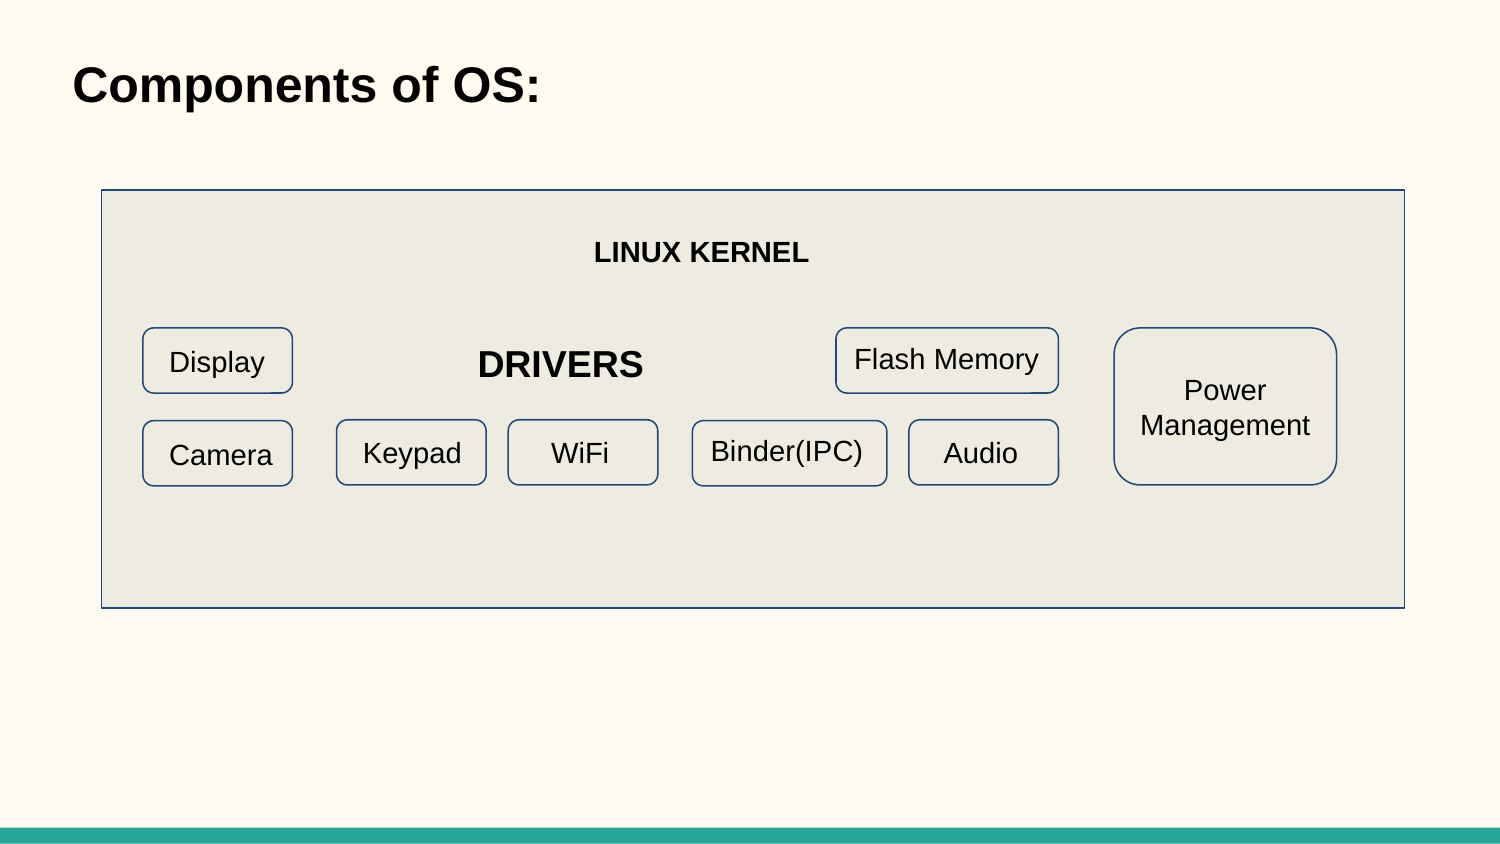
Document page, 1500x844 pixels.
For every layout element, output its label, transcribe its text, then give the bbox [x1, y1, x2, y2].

text_box Keypad [336, 419, 487, 485]
text_box Display [142, 327, 293, 394]
text_box Binder(IPC) [692, 420, 887, 486]
text_box LINUX KERNEL [579, 218, 833, 265]
list [51, 157, 1449, 750]
text_box Audio [908, 419, 1059, 485]
text_box Camera [142, 420, 293, 486]
text_box WiFi [508, 419, 658, 485]
title Components of OS: [51, 32, 1449, 134]
text_box Power Management [1114, 327, 1337, 485]
text_box [101, 189, 1405, 608]
text_box Flash Memory [835, 327, 1059, 394]
text_box DRIVERS [462, 324, 716, 391]
